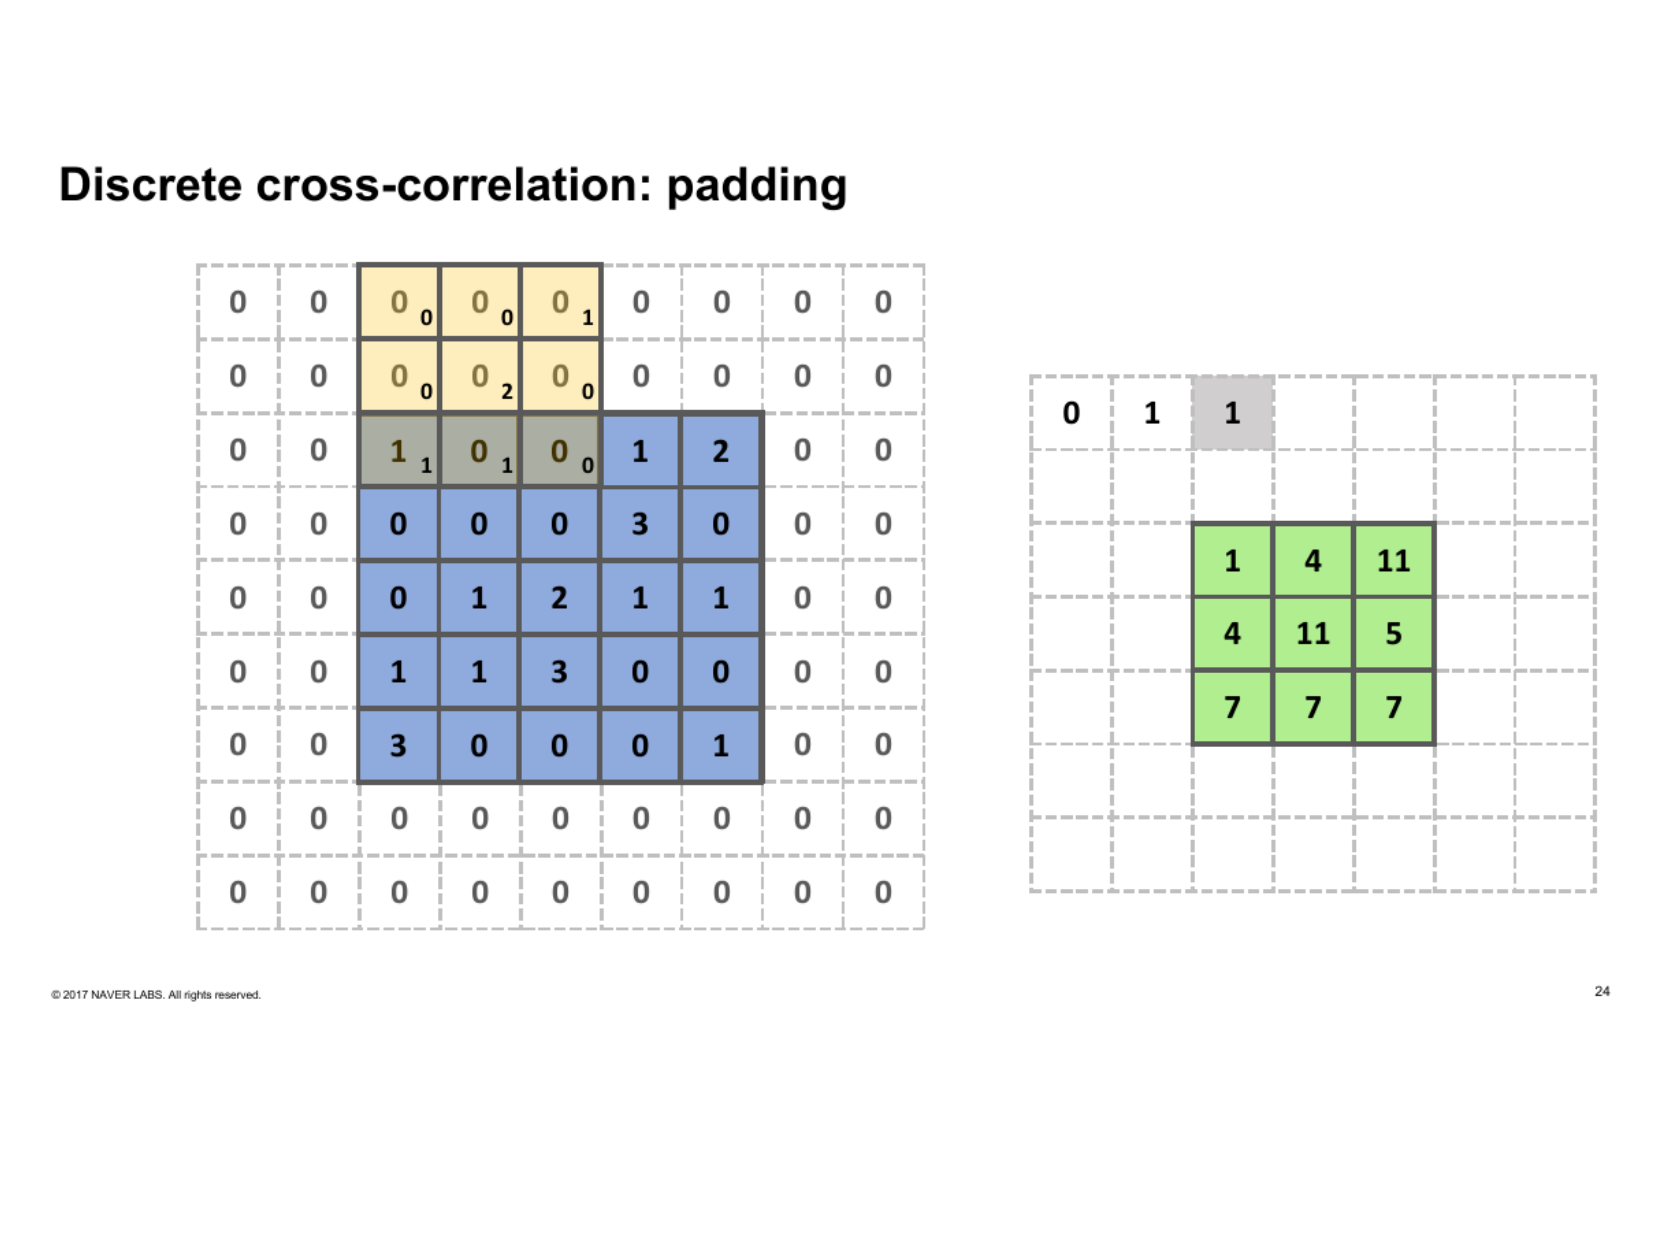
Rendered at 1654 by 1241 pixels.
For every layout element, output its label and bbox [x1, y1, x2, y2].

picture [2, 117, 1654, 1040]
